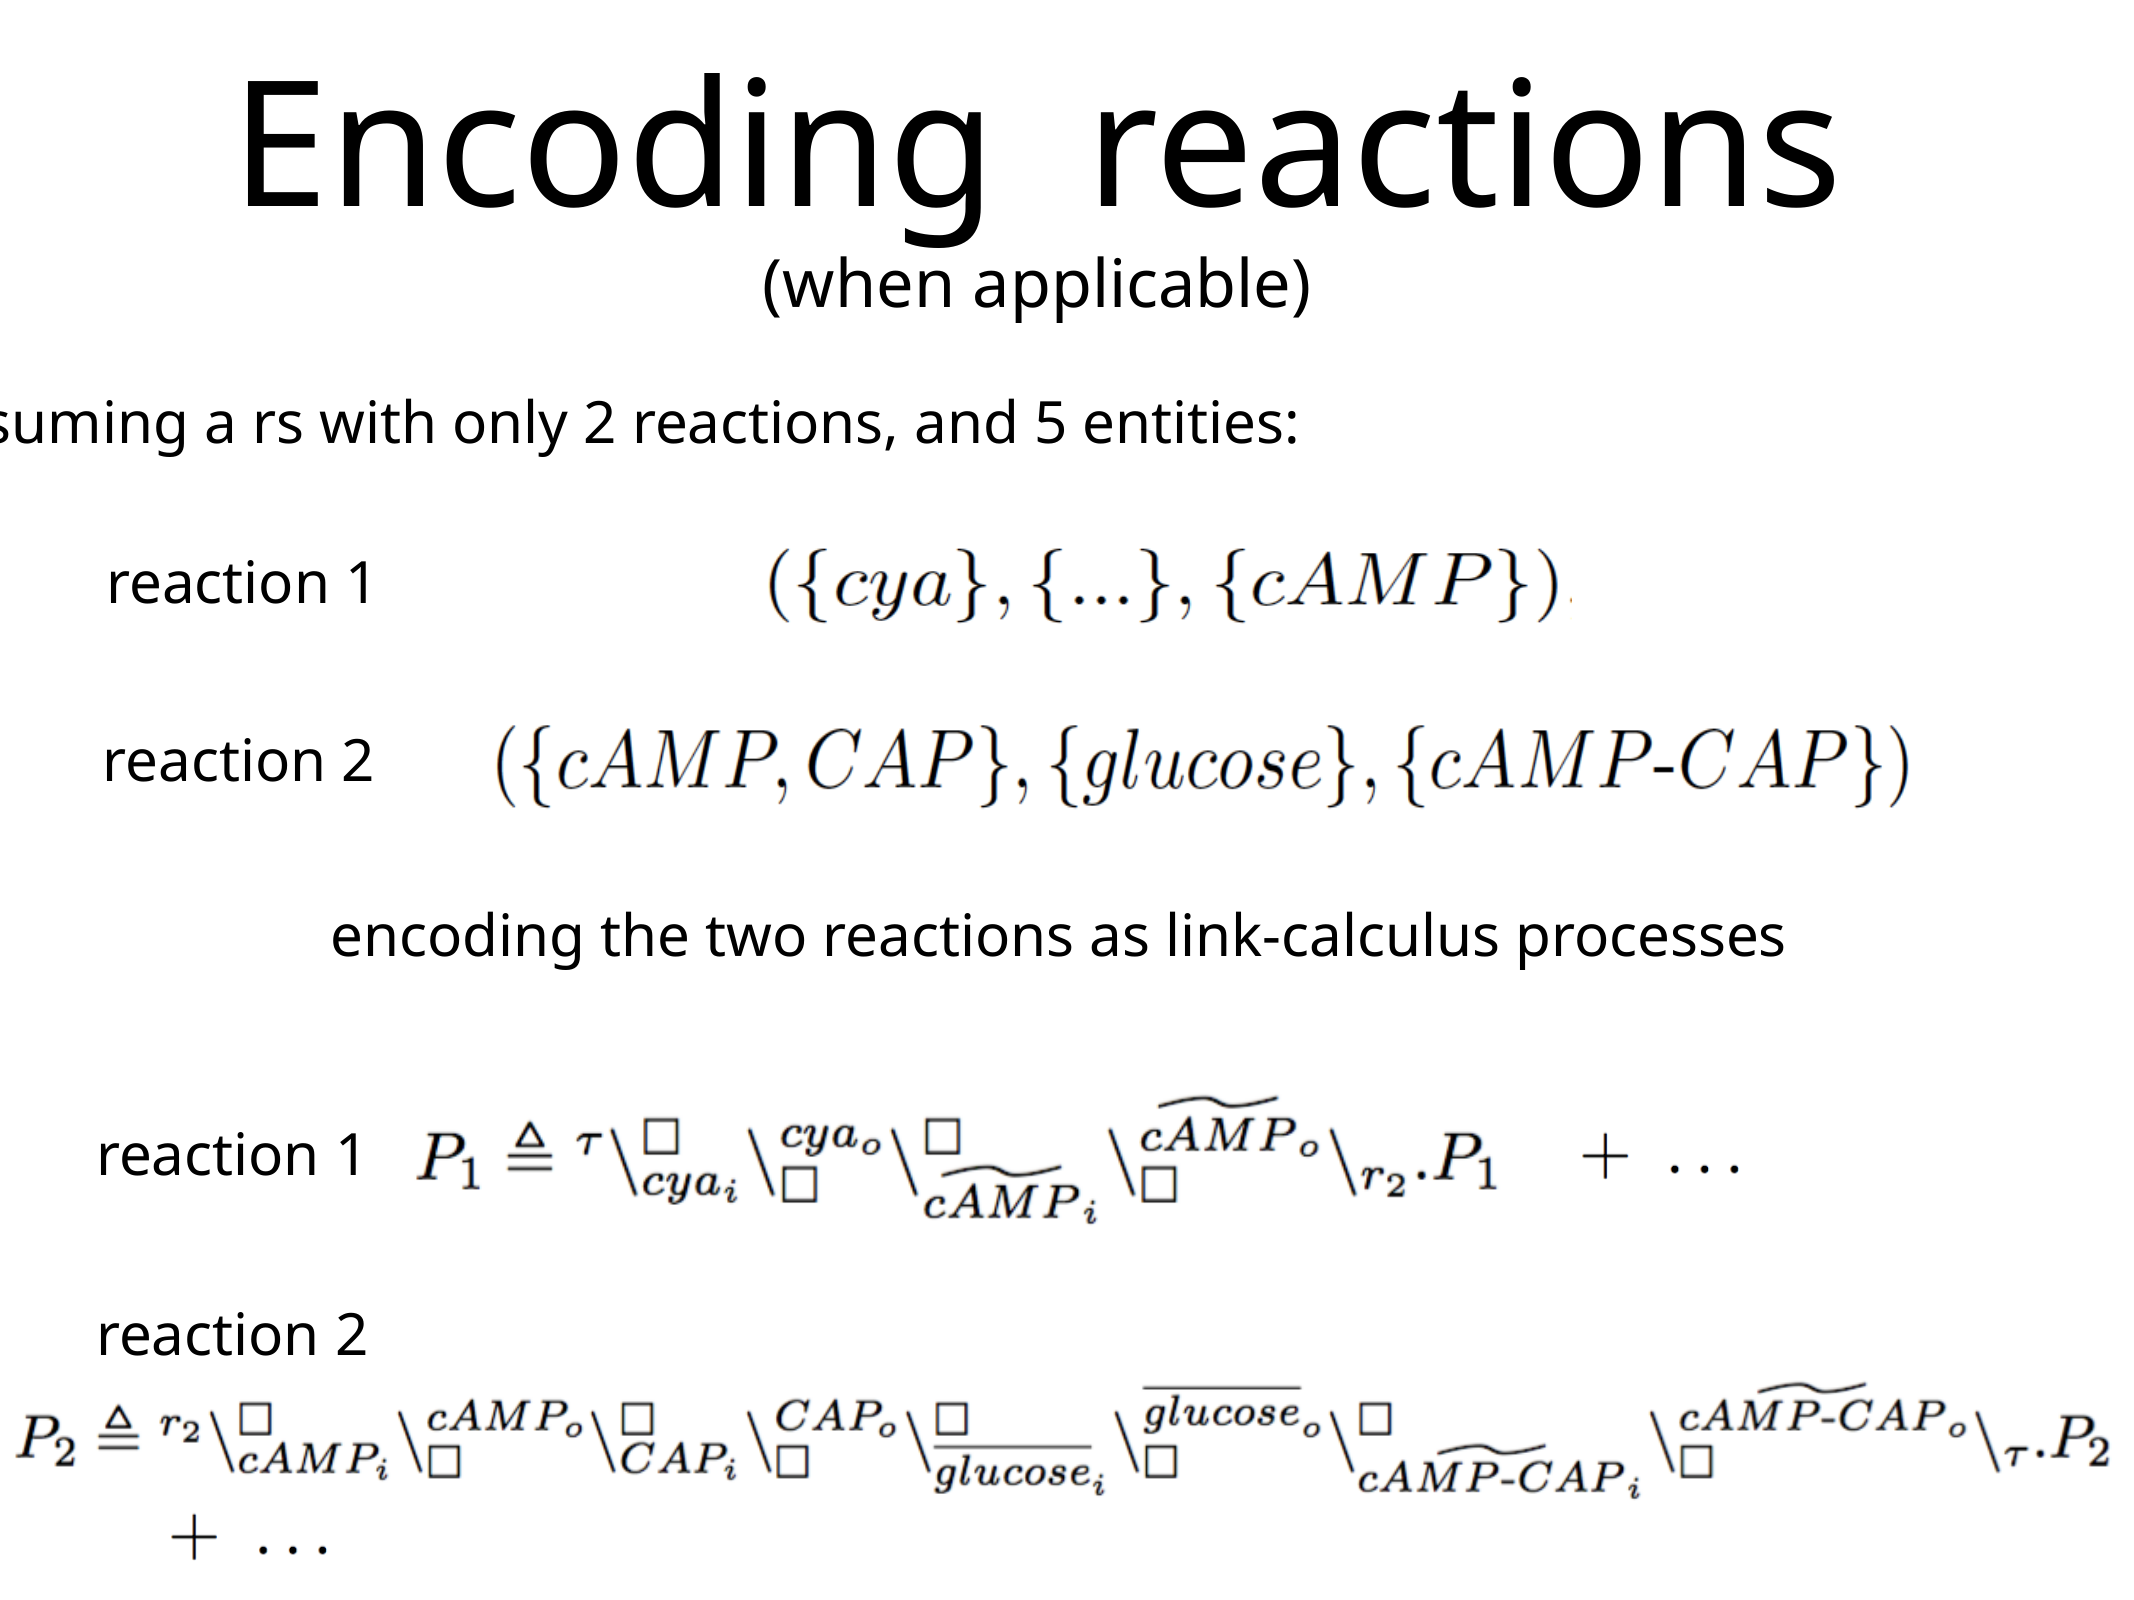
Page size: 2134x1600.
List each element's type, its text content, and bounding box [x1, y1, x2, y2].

text_box assuming a rs with only 2 reactions, and 5 entities: [0, 378, 1308, 463]
picture [756, 534, 1572, 630]
picture [489, 714, 1917, 821]
text_box reaction 2 [74, 1290, 376, 1371]
text_box reaction 1 [84, 538, 386, 623]
picture [396, 1088, 1531, 1251]
text_box encoding the two reactions as link-calculus processes [323, 890, 1795, 976]
text_box reaction 1 [74, 1110, 376, 1195]
text_box reaction 2 [81, 715, 383, 801]
picture [1576, 1122, 1756, 1198]
title Encoding reactions (when applicable) [84, 23, 1991, 424]
picture [0, 1371, 2134, 1579]
